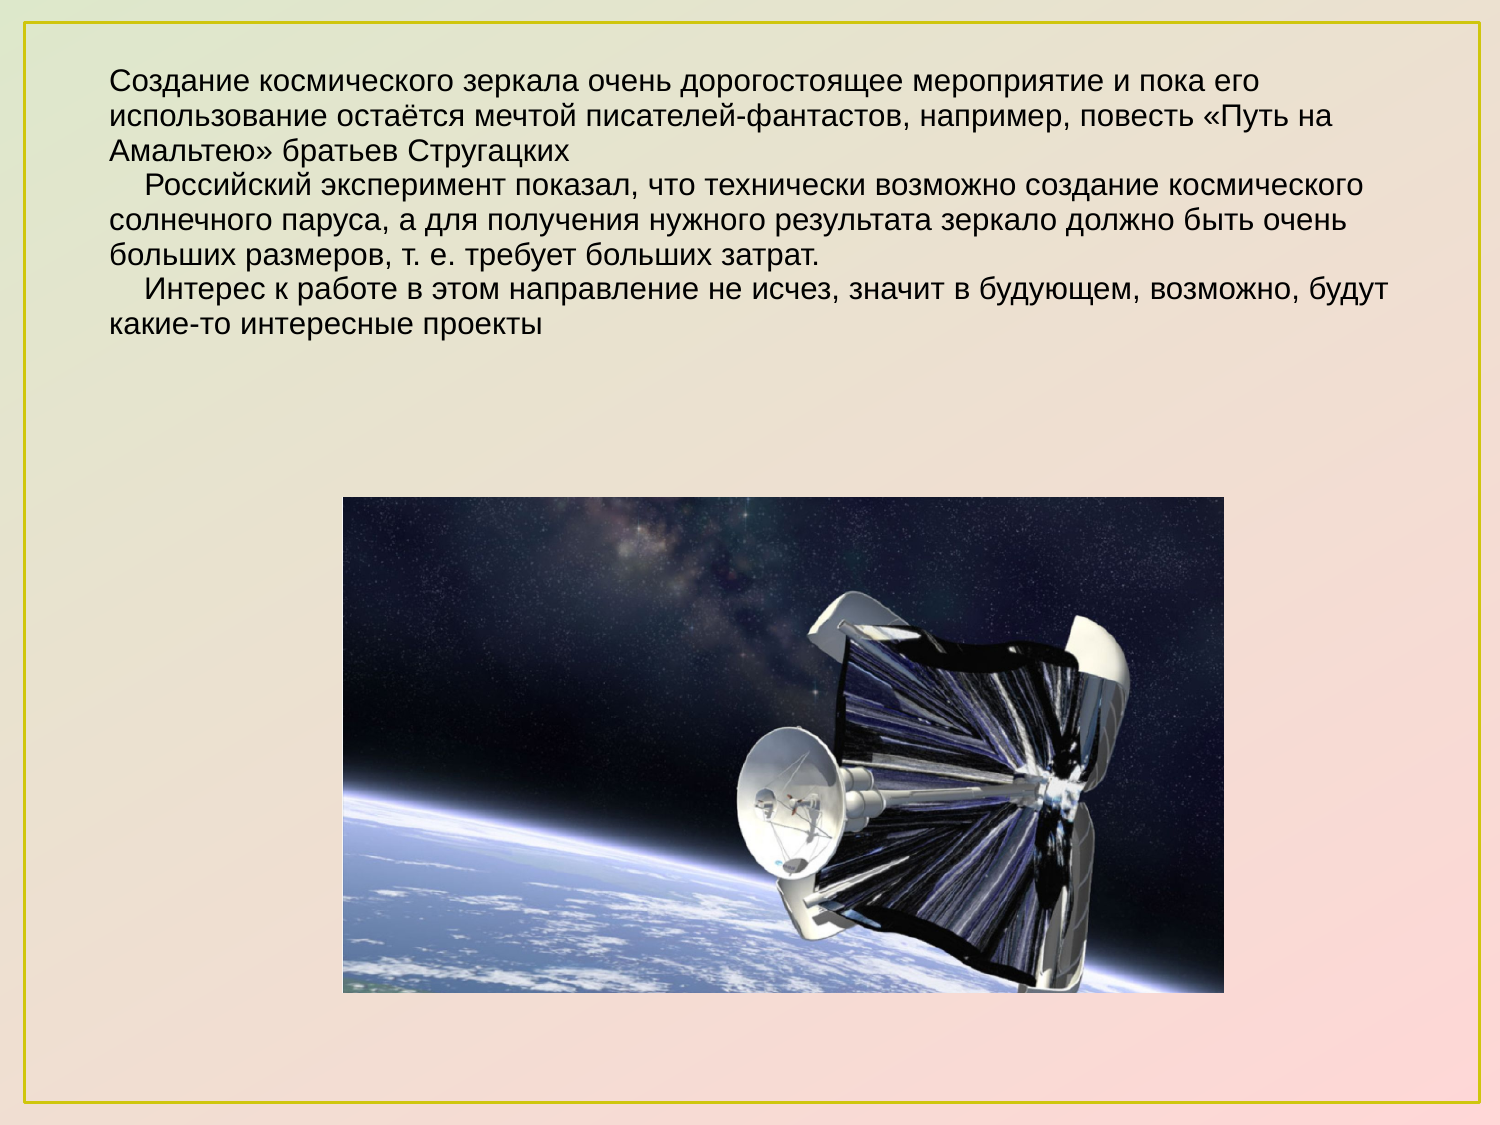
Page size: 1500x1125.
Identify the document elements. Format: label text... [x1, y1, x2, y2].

text_box Создание космического зеркала очень дорогостоящее мероприятие и пока его использование остаётся мечтой писателей-фантастов, например, повесть «Путь на Амальтею» братьев Стругацких Российский эксперимент показал, что технически возможно создание космического солнечного паруса, а для получения нужного результата зеркало должно быть очень больших размеров, т. е. требует больших затрат. Интерес к работе в этом направление не исчез, значит в будующем, возможно, будут какие-то интересные проекты [94, 56, 1406, 349]
picture [342, 497, 1224, 993]
